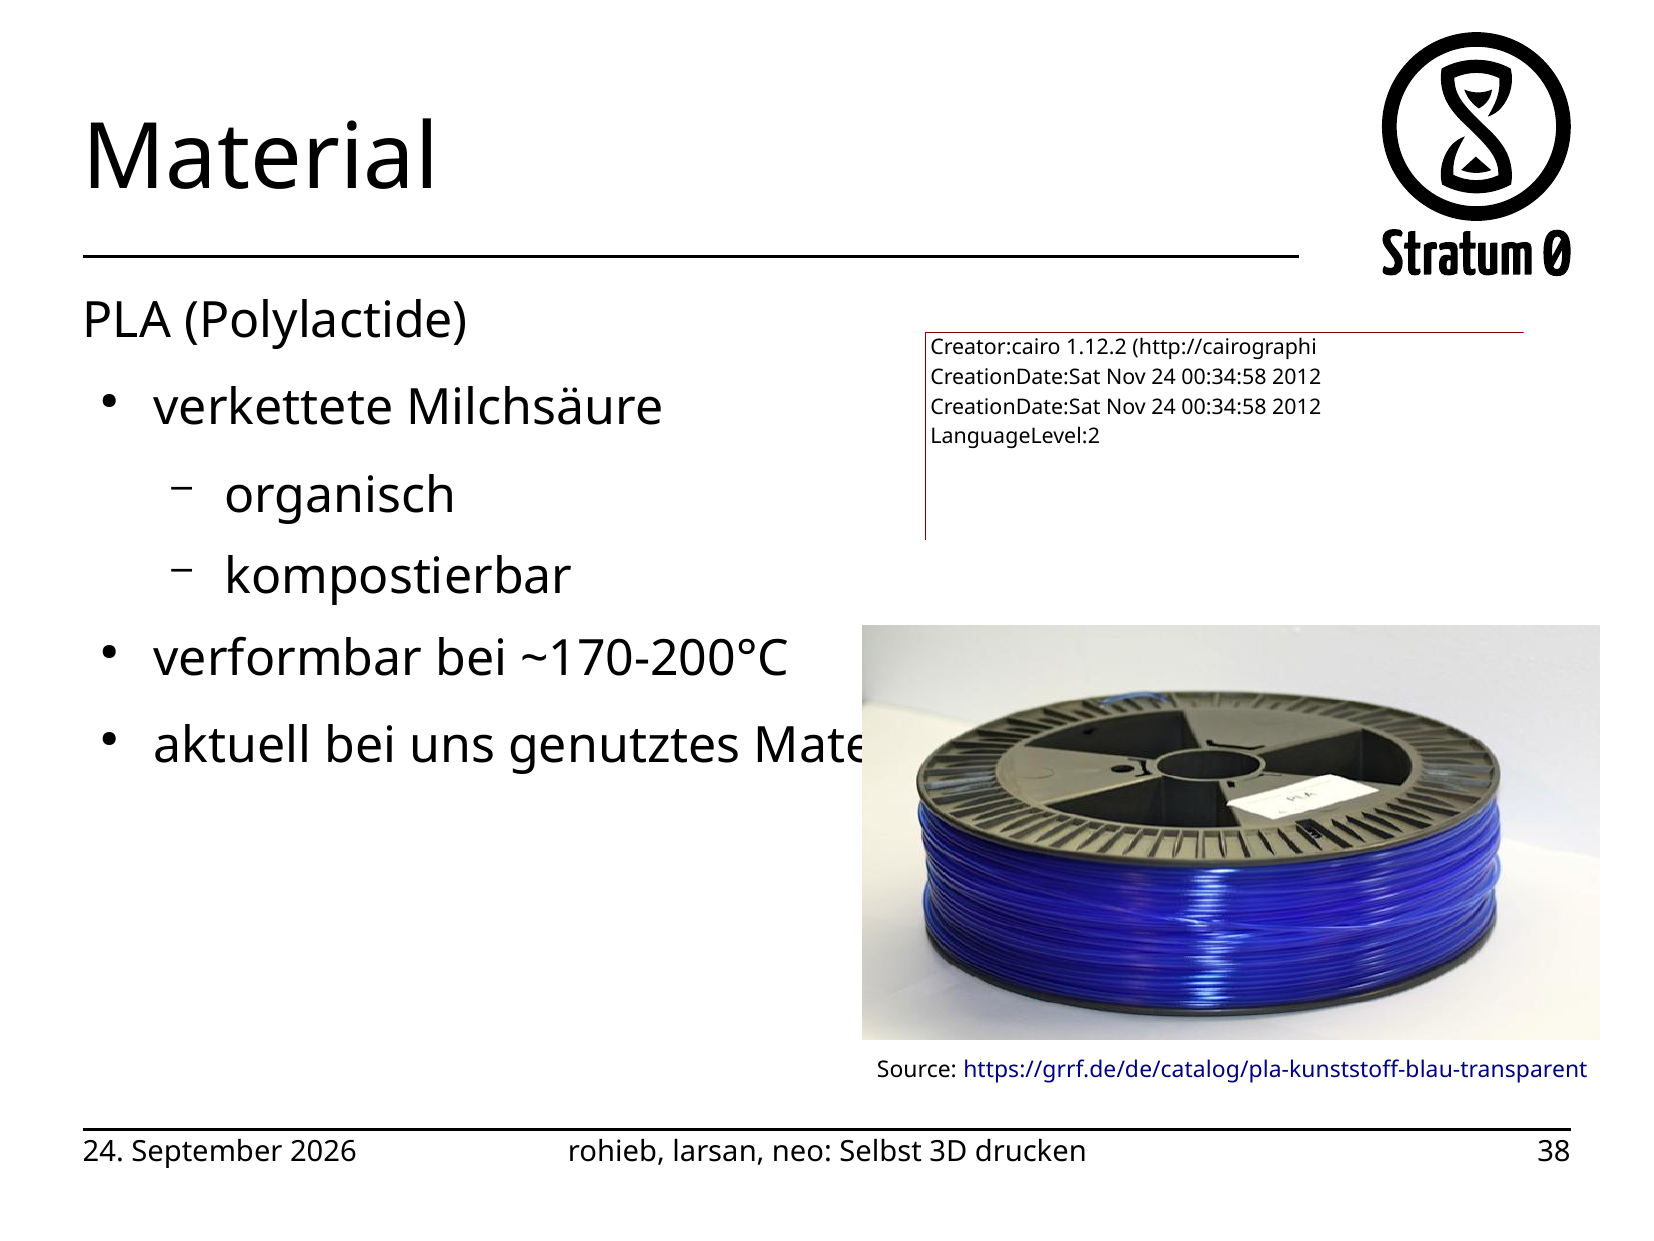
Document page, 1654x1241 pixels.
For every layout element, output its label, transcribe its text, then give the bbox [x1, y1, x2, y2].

picture [923, 330, 1524, 540]
text_box Source: https://grrf.de/de/catalog/pla-kunststoff-blau-transparent [862, 1045, 1378, 1087]
list PLA (Polylactide) verkettete Milchsäure organisch kompostierbar verformbar bei ~170-200°C aktuell bei uns genutztes Material [82, 290, 1538, 1011]
picture [862, 625, 1600, 1041]
title Material [82, 49, 1300, 257]
